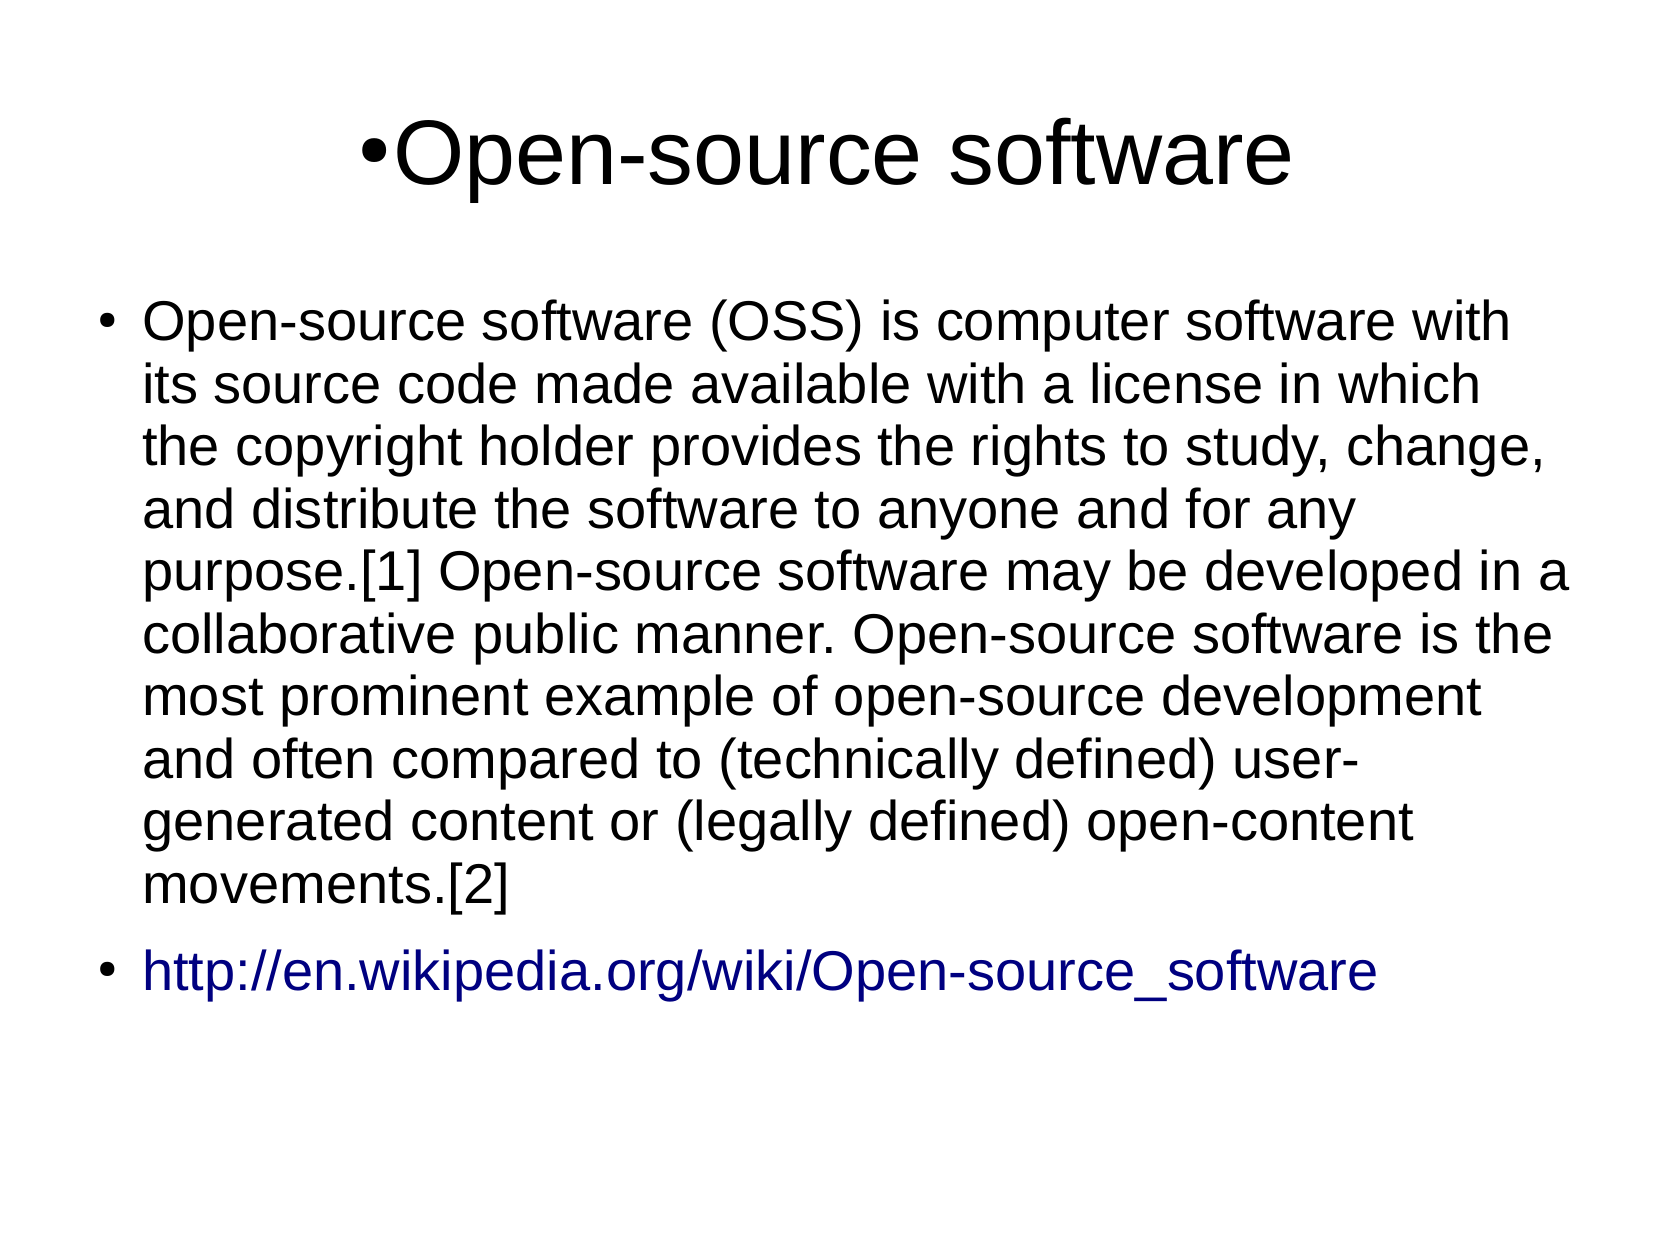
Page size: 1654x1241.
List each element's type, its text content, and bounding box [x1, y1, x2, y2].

list Open-source software (OSS) is computer software with its source code made available with a license in which the copyright holder provides the rights to study, change, and distribute the software to anyone and for any purpose.[1] Open-source software may be developed in a collaborative public manner. Open-source software is the most prominent example of open-source development and often compared to (technically defined) user-generated content or (legally defined) open-content movements.[2] http://en.wikipedia.org/wiki/Open-source_software [82, 290, 1571, 1010]
title Open-source software [82, 49, 1571, 257]
